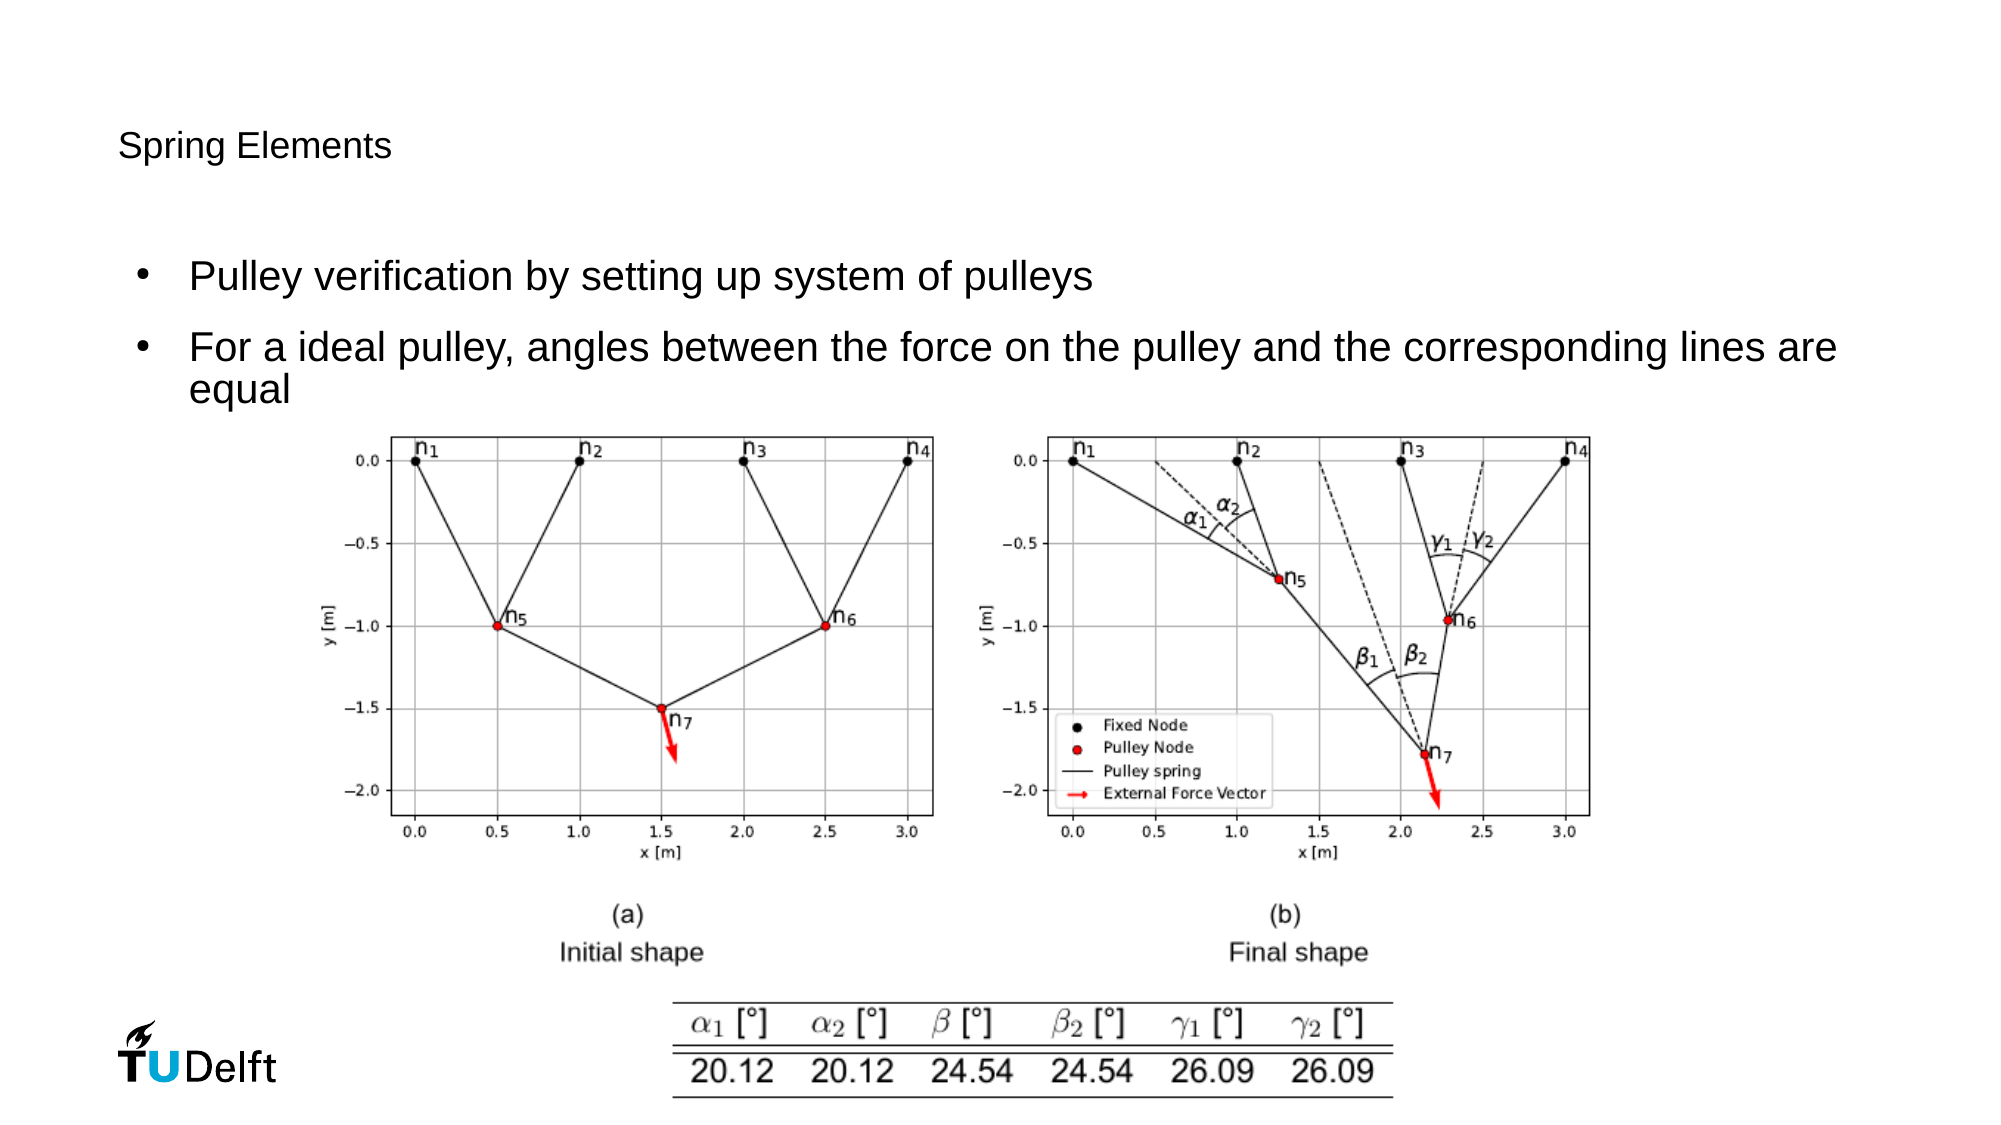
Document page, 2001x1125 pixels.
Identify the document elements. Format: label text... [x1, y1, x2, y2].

picture [295, 413, 1654, 975]
list Pulley verification by setting up system of pulleys For a ideal pulley, angles between the force on the pulley and the corresponding lines are equal [117, 256, 1882, 886]
title Spring Elements [117, 118, 1882, 172]
picture [626, 982, 1506, 1125]
